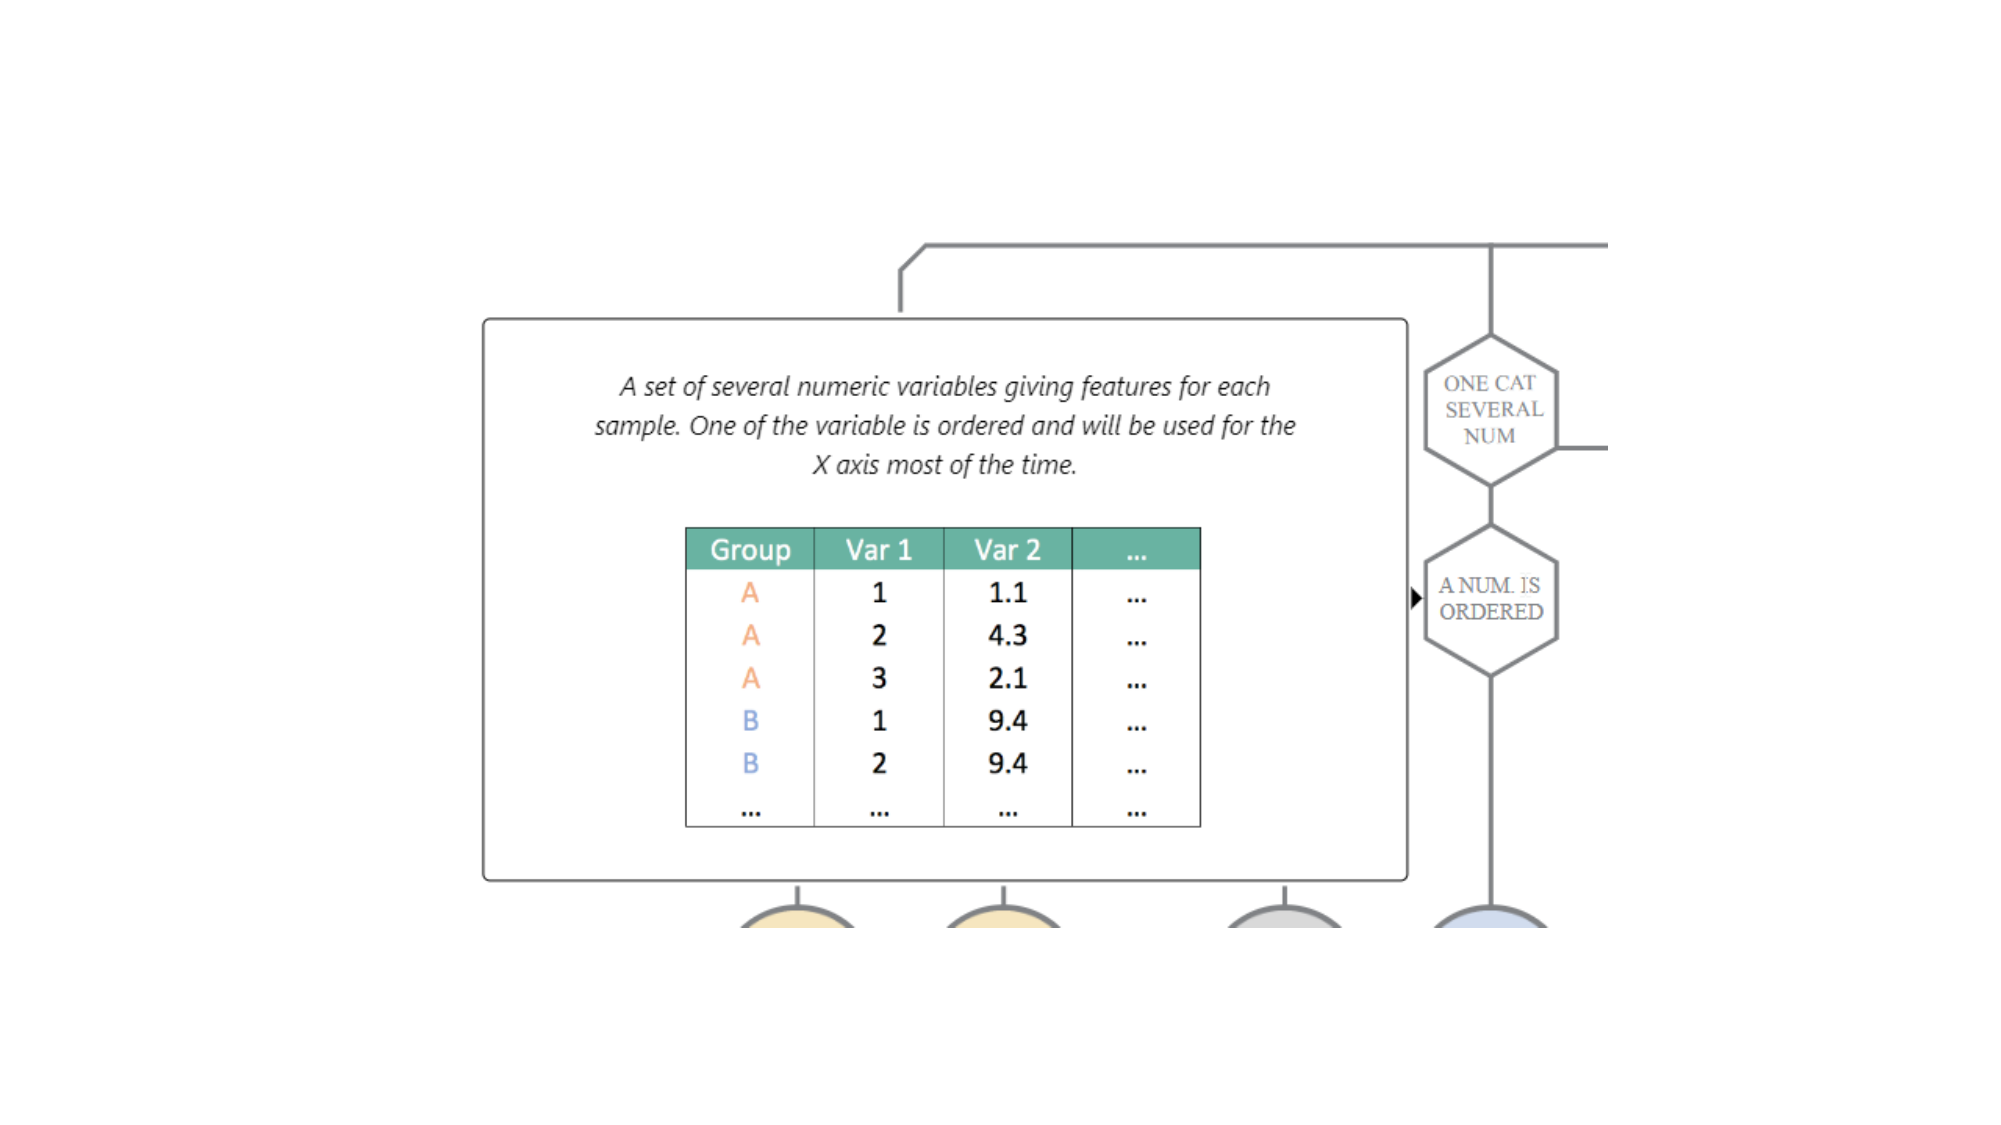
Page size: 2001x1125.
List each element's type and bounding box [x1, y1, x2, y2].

picture [404, 191, 1608, 928]
